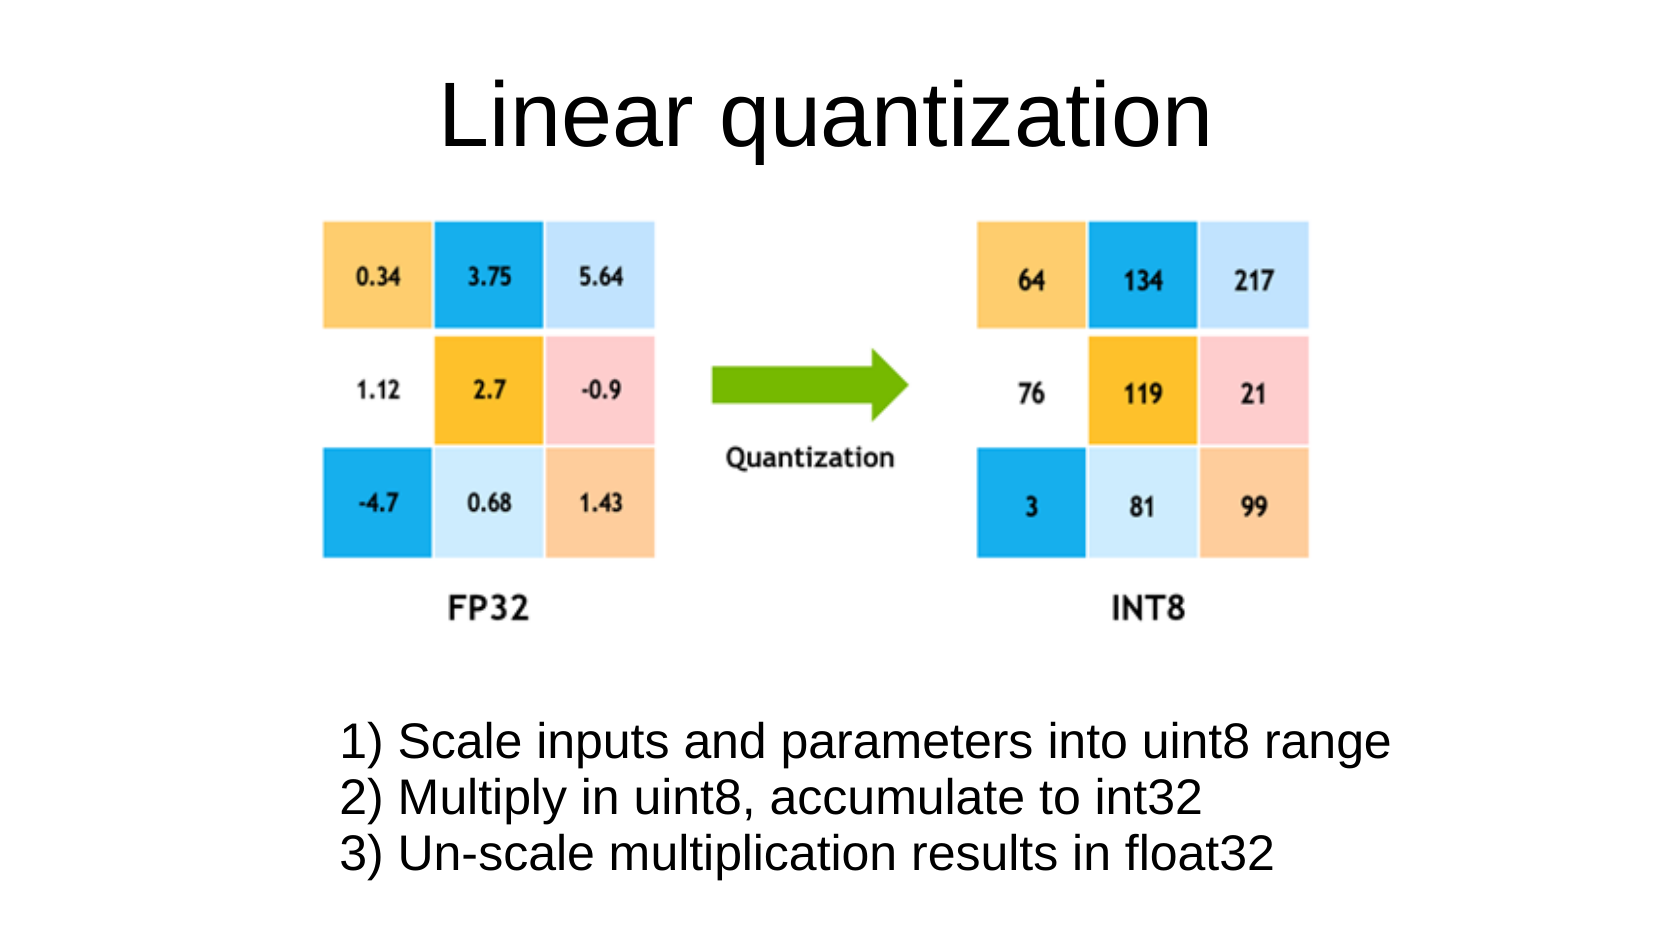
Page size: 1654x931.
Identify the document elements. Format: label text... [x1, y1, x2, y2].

text_box 1) Scale inputs and parameters into uint8 range 2) Multiply in uint8, accumulate to int32 3) Un-scale multiplication results in float32 [324, 705, 1472, 889]
title Linear quantization [82, 37, 1571, 193]
picture [315, 193, 1317, 673]
